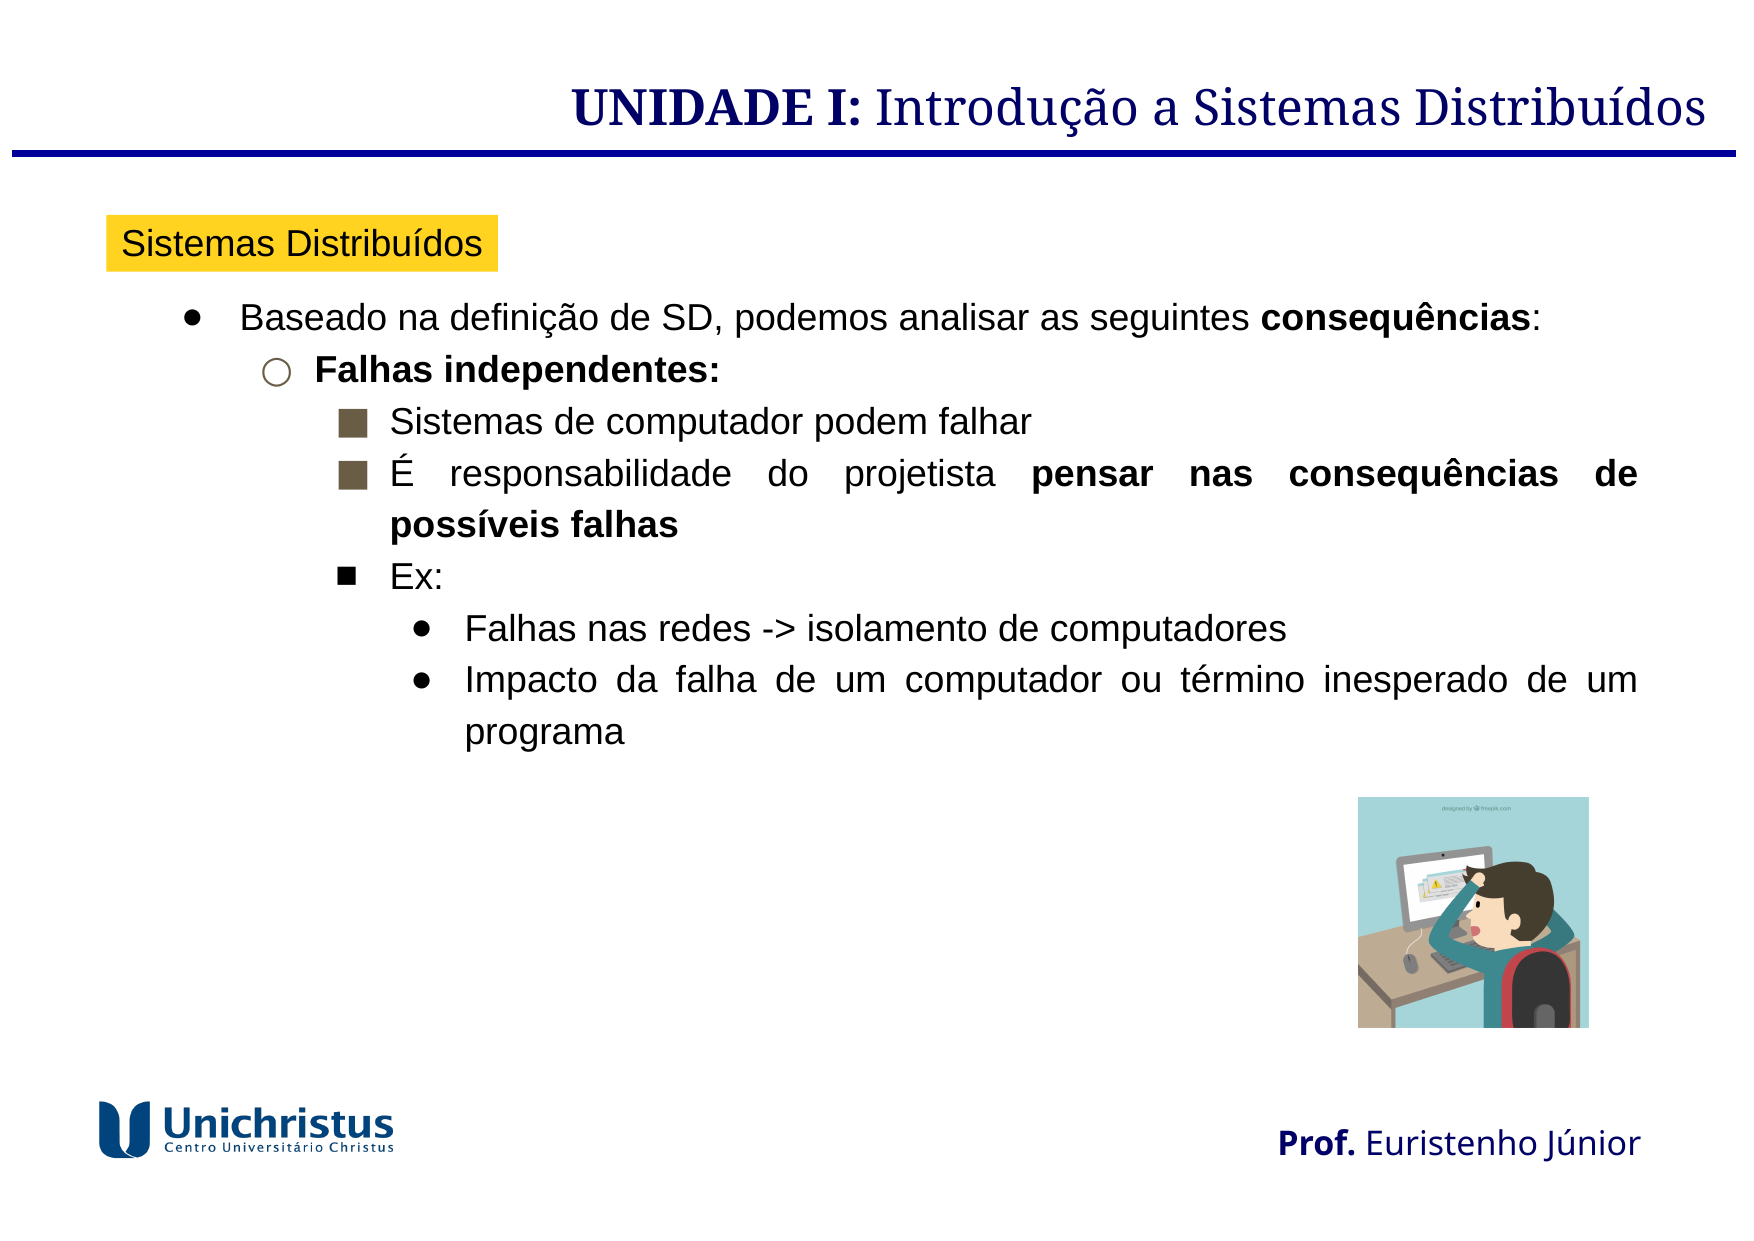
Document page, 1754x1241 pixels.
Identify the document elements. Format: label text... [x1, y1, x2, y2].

picture [94, 1098, 398, 1160]
text_box UNIDADE I: Introdução a Sistemas Distribuídos [556, 157, 1708, 161]
text_box Baseado na definição de SD, podemos analisar as seguintes consequências: Falhas independentes: Sistemas de computador podem falhar É responsabilidade do projetista pensar nas consequências de possíveis falhas Ex: Falhas nas redes -> isolamento de computadores Impacto da falha de um computador ou término inesperado de um programa [149, 271, 1654, 869]
text_box UNIDADE I: Introdução a Sistemas Distribuídos [556, 64, 1708, 150]
picture [1358, 797, 1589, 1028]
text_box Prof. Euristenho Júnior [1262, 1111, 1695, 1167]
text_box Sistemas Distribuídos [106, 214, 498, 272]
